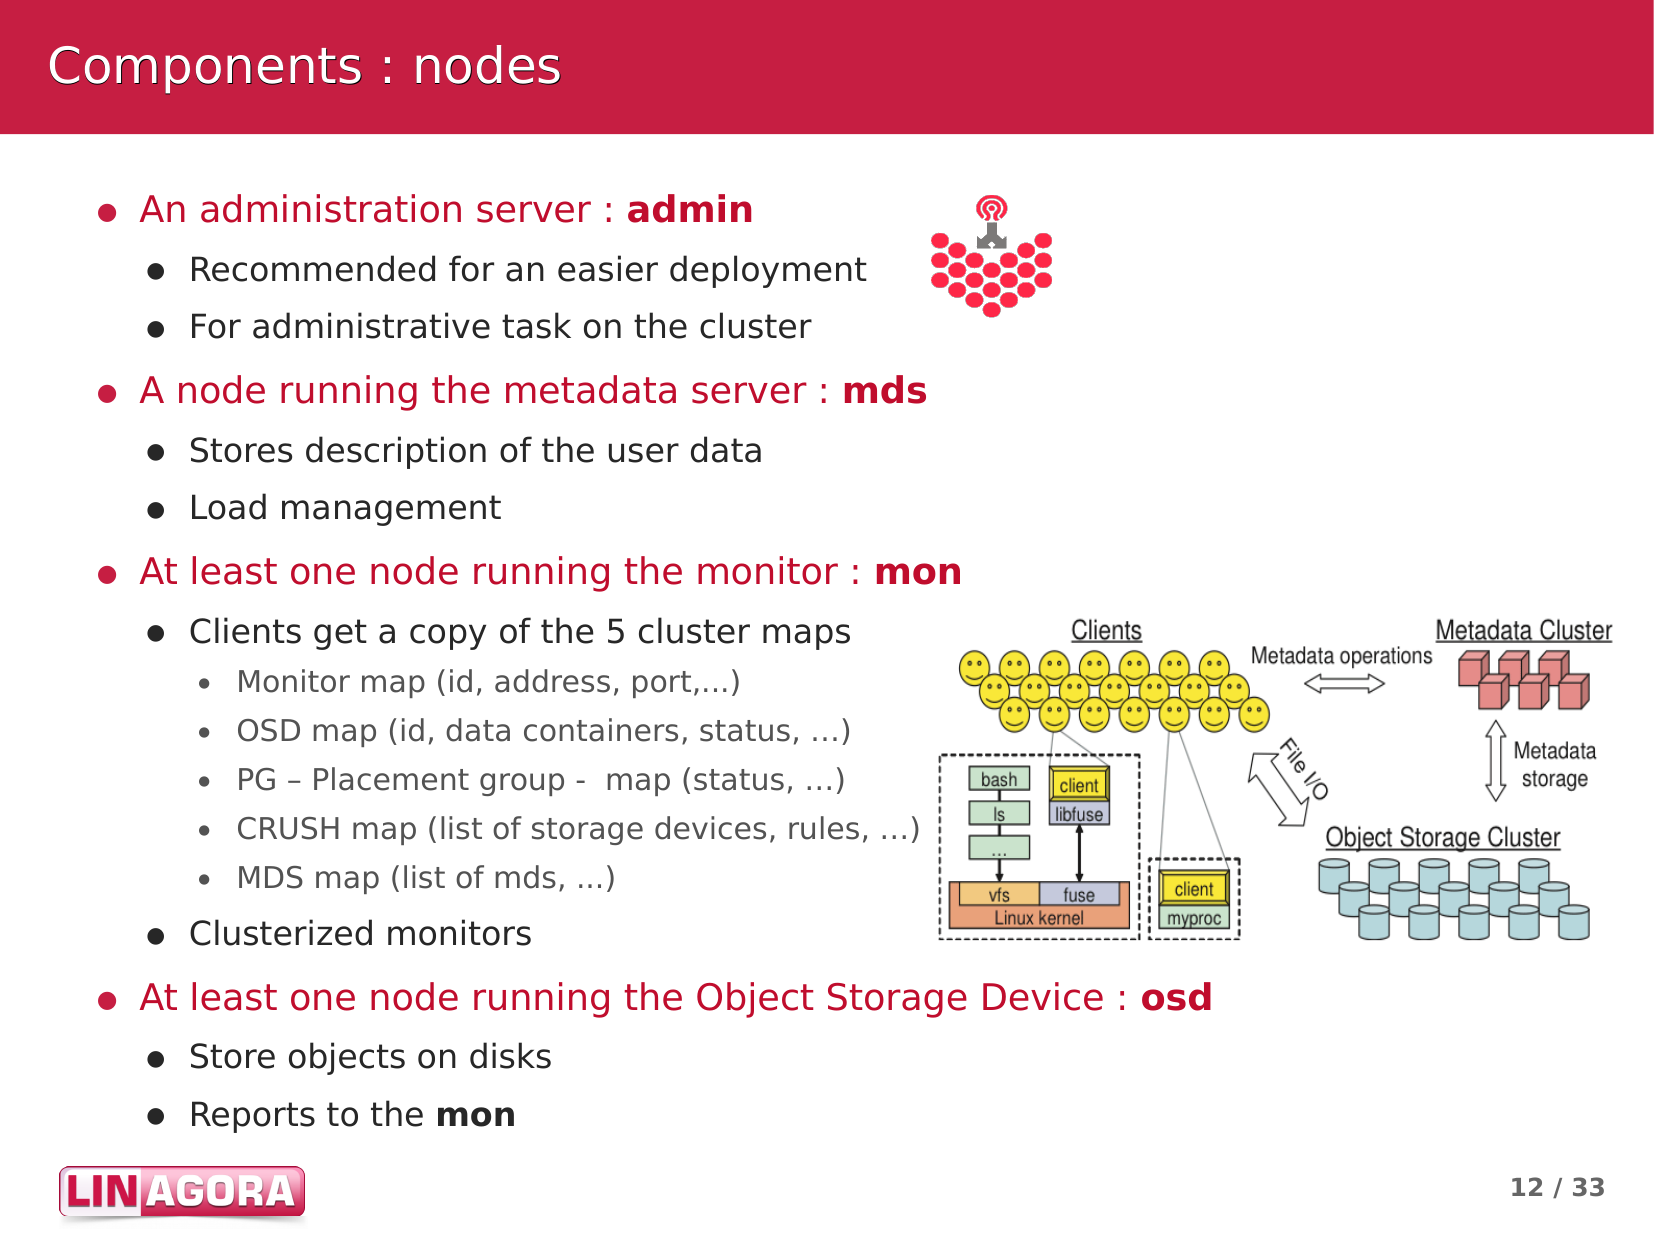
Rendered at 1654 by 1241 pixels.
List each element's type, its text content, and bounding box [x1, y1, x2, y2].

picture [931, 193, 1052, 319]
title Components : nodes [47, 7, 1624, 126]
picture [933, 614, 1619, 945]
picture [59, 1166, 308, 1229]
list An administration server : admin Recommended for an easier deployment For administrative task on the cluster A node running the metadata server : mds Stores description of the user data Load management At least one node running the monitor : mon Clients get a copy of the 5 cluster maps Monitor map (id, address, port,...) OSD map (id, data containers, status, …) PG – Placement group - map (status, …) CRUSH map (list of storage devices, rules, …) MDS map (list of mds, ...) Clusterized monitors At least one node running the Object Storage Device : osd Store objects on disks Reports to the mon [82, 188, 1571, 1134]
